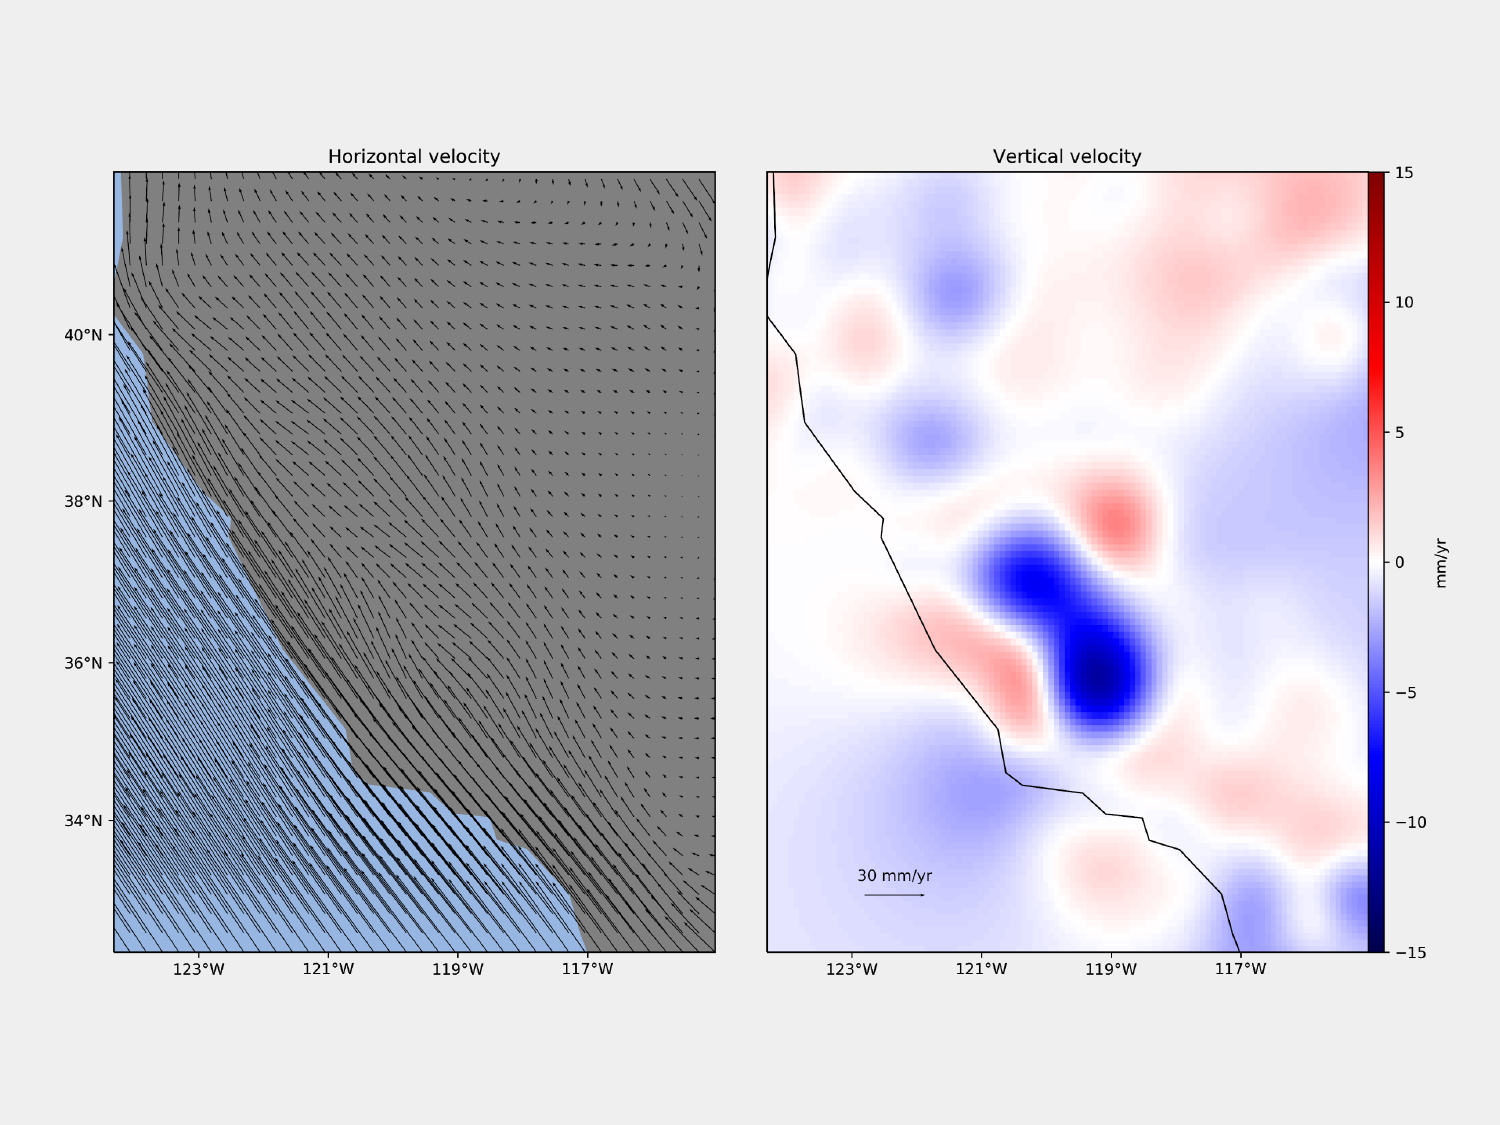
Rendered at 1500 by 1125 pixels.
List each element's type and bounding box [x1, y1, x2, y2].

picture [24, 147, 1475, 978]
